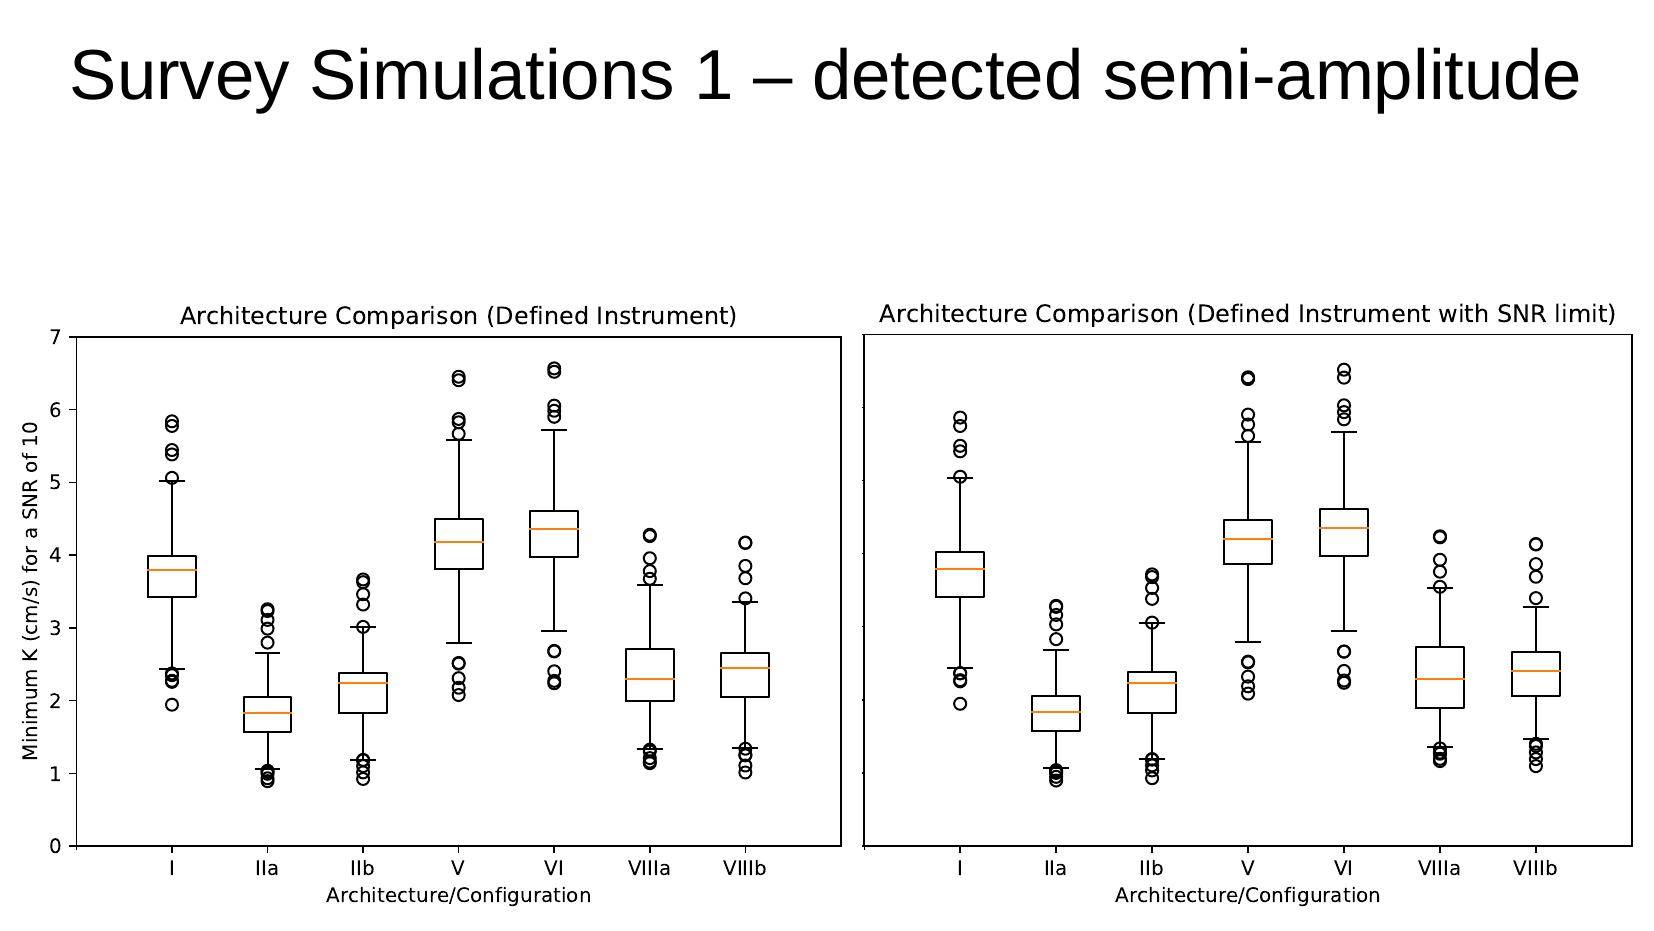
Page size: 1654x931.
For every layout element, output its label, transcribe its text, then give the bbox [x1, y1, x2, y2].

picture [0, 280, 1654, 931]
title Survey Simulations 1 – detected semi-amplitude [0, 0, 1654, 151]
